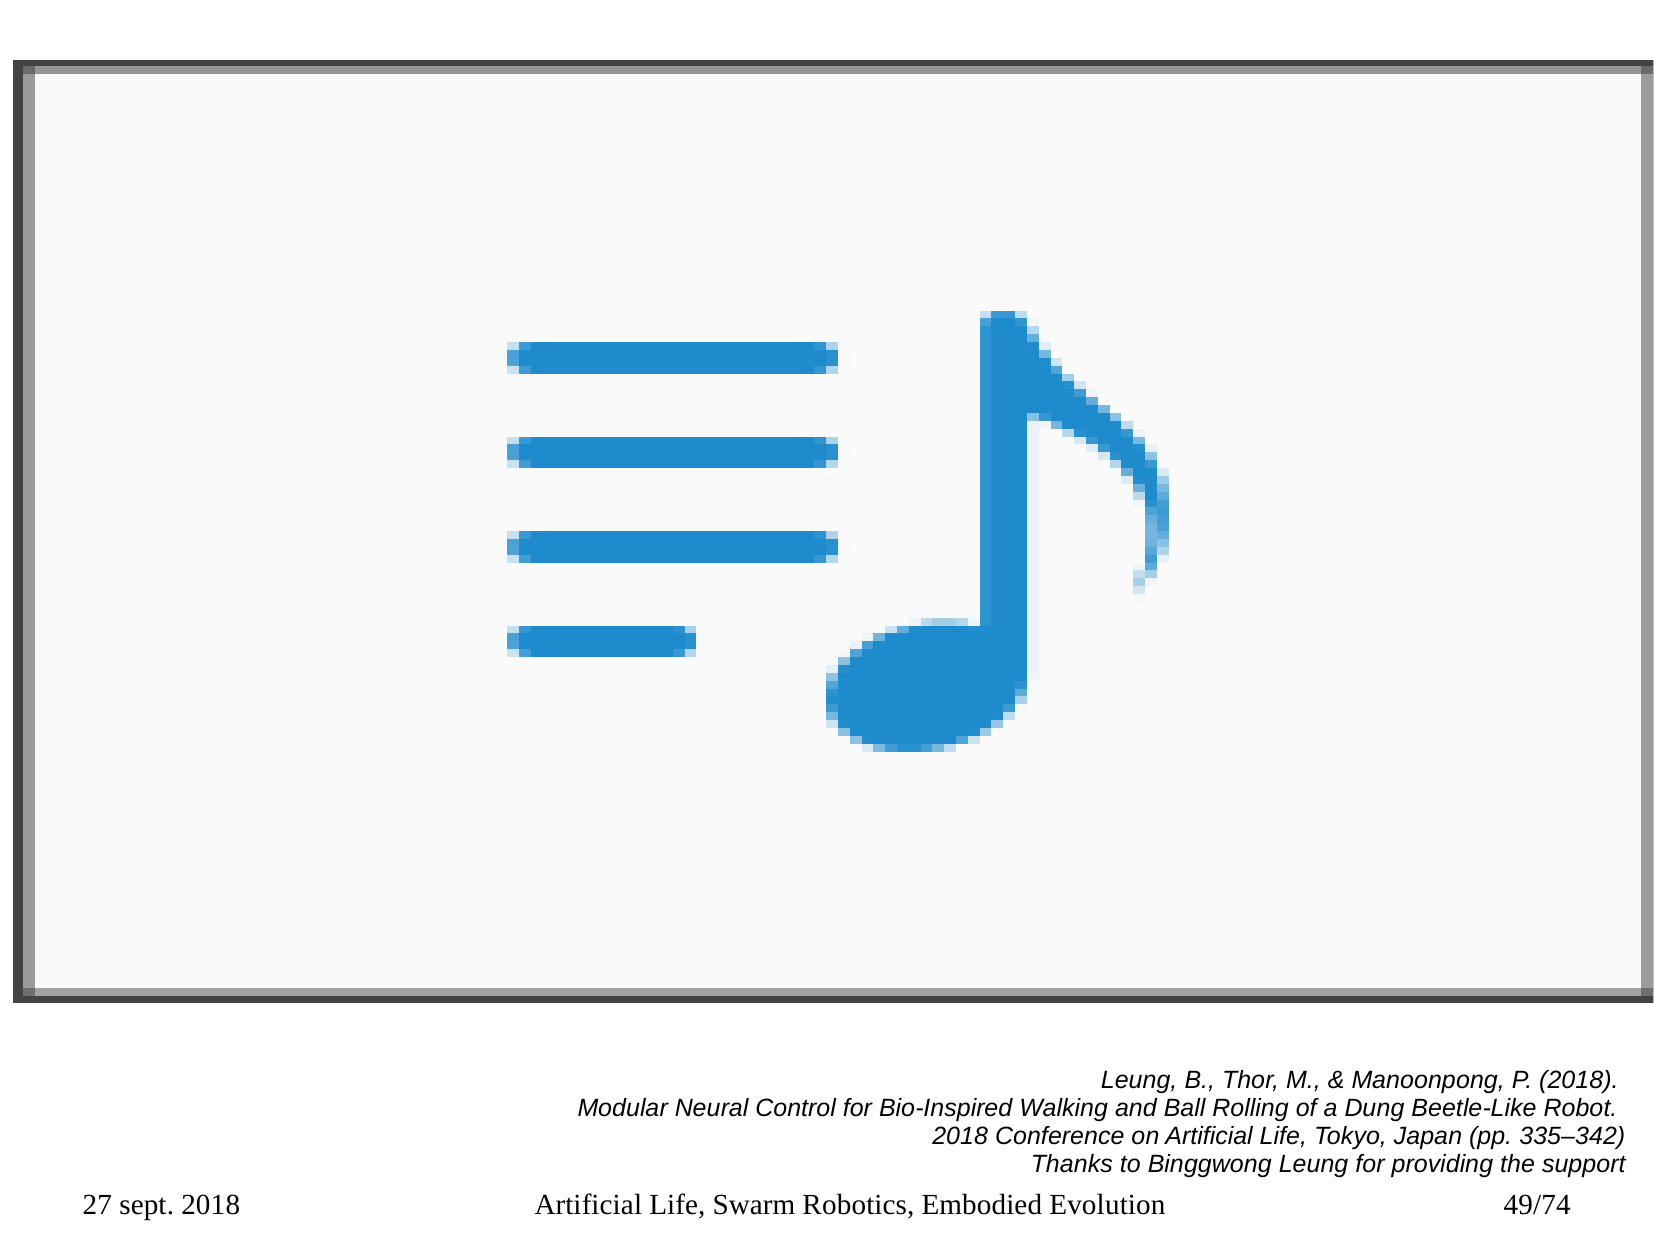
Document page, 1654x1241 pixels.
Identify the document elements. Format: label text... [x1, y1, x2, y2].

text_box [11, 59, 1654, 1004]
text_box Leung, B., Thor, M., & Manoonpong, P. (2018). Modular Neural Control for Bio-Inspired Walking and Ball Rolling of a Dung Beetle-Like Robot. 2018 Conference on Artificial Life, Tokyo, Japan (pp. 335–342) Thanks to Binggwong Leung for providing the support [177, 1058, 1642, 1186]
